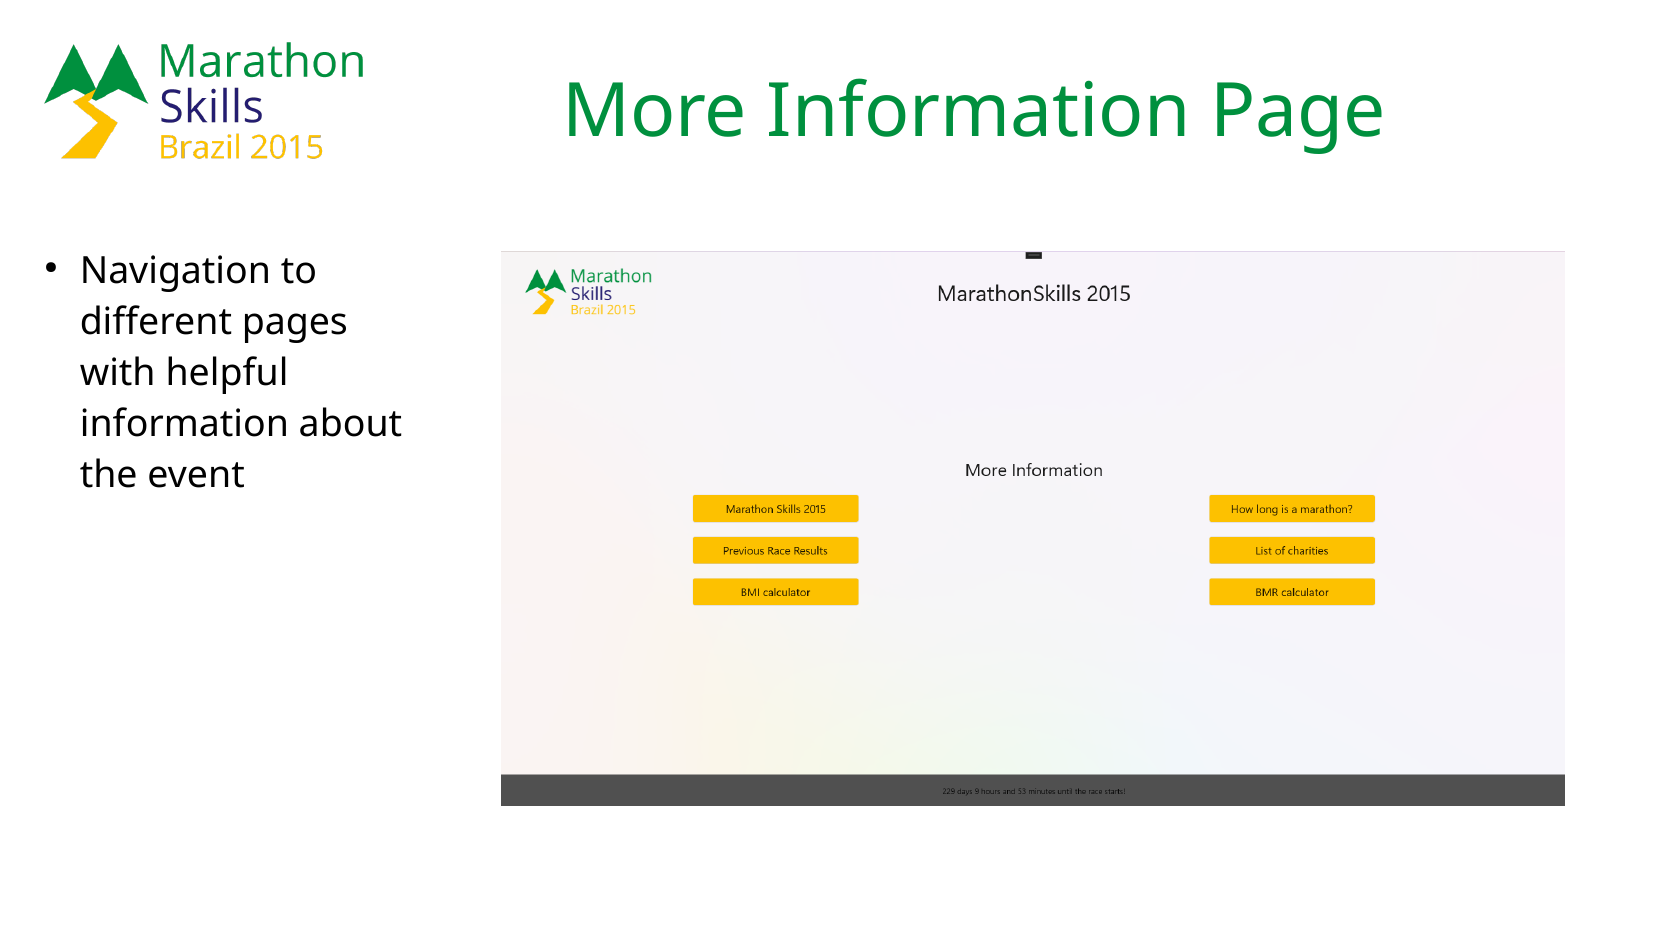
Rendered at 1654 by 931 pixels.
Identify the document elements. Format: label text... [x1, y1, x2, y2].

title More Information Page [413, 29, 1536, 185]
picture [29, 29, 384, 173]
text_box Navigation to different pages with helpful information about the event [29, 236, 443, 827]
picture [501, 251, 1565, 806]
